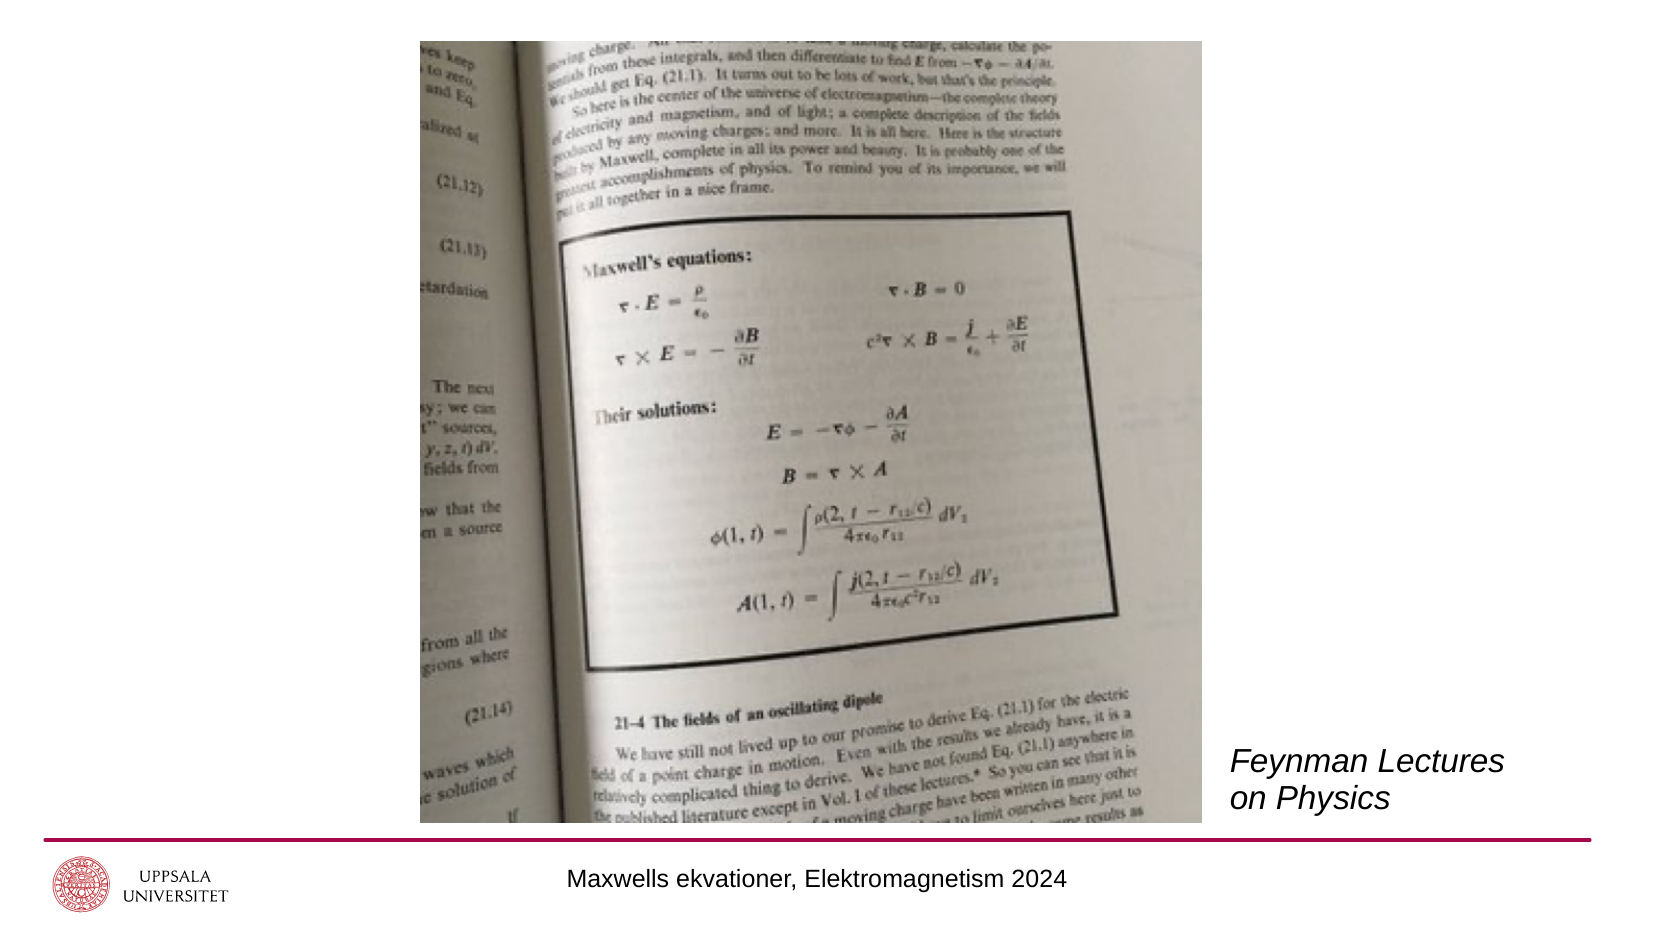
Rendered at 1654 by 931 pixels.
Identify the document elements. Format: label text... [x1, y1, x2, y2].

picture [420, 41, 1202, 823]
text_box Feynman Lectures on Physics [1215, 735, 1531, 824]
picture [45, 847, 250, 919]
